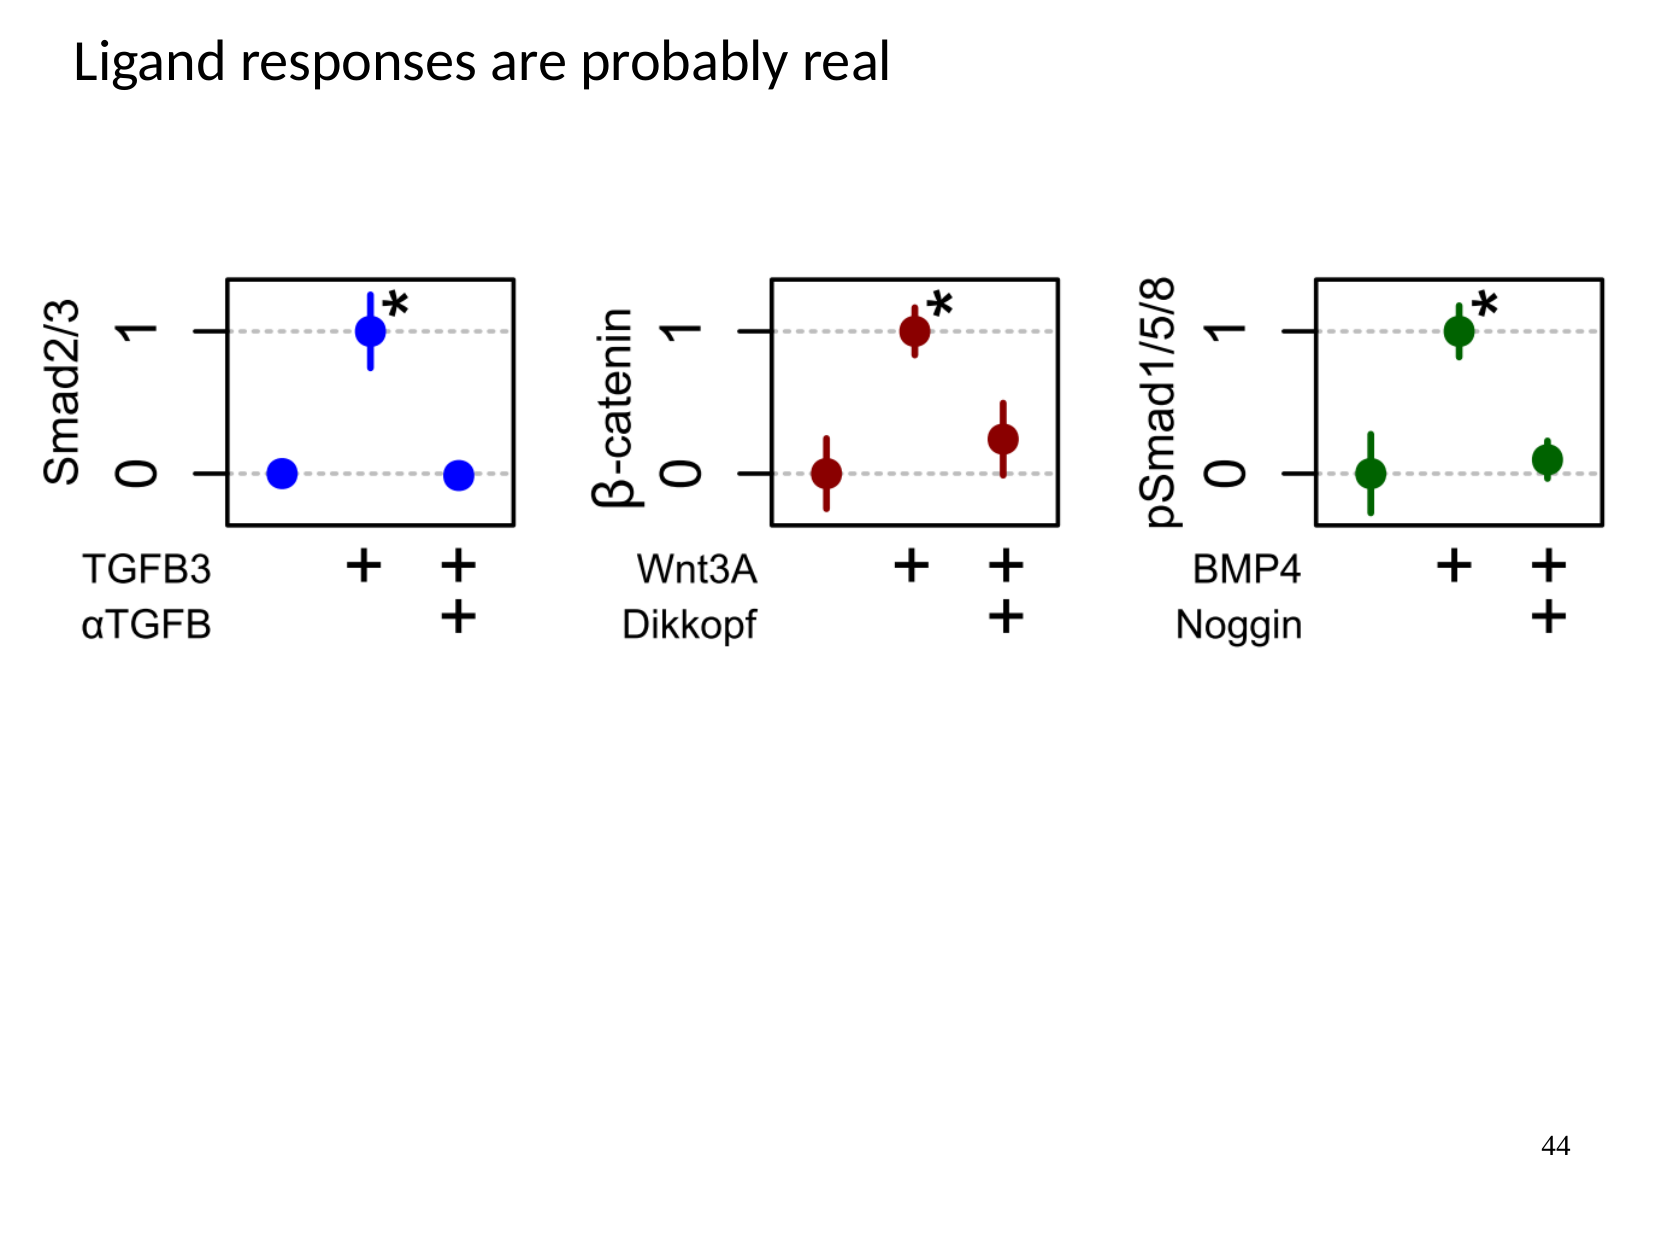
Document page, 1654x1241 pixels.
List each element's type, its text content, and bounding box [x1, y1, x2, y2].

text_box Ligand responses are probably real [59, 29, 1536, 148]
picture [29, 265, 1614, 650]
